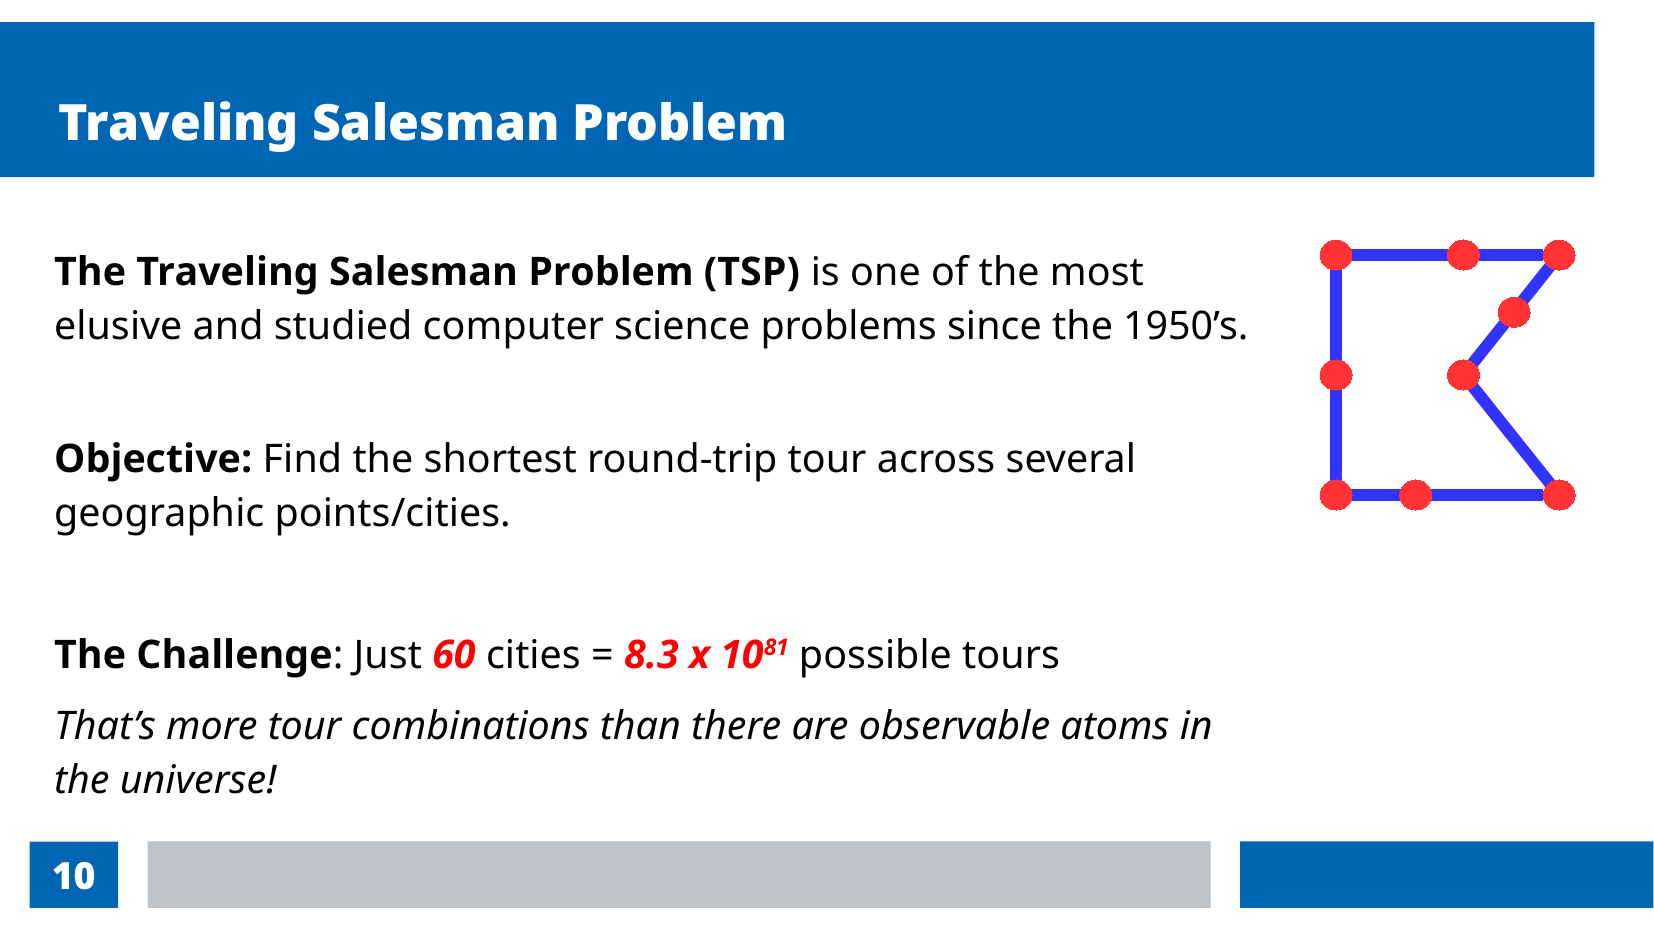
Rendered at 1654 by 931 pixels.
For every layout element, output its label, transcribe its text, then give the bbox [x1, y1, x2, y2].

text_box [1543, 240, 1576, 271]
text_box [1399, 479, 1432, 511]
list The Traveling Salesman Problem (TSP) is one of the most elusive and studied computer science problems since the 1950’s. Objective: Find the shortest round-trip tour across several geographic points/cities. The Challenge: Just 60 cities = 8.3 x 1081 possible tours That’s more tour combinations than there are observable atoms in the universe! [54, 243, 1261, 820]
text_box [1447, 239, 1480, 271]
title Traveling Salesman Problem [59, 44, 1595, 156]
text_box [1543, 479, 1576, 511]
text_box [1320, 479, 1353, 511]
text_box [1498, 297, 1531, 328]
text_box [1447, 359, 1480, 391]
text_box [1320, 359, 1353, 391]
text_box [1320, 240, 1352, 271]
